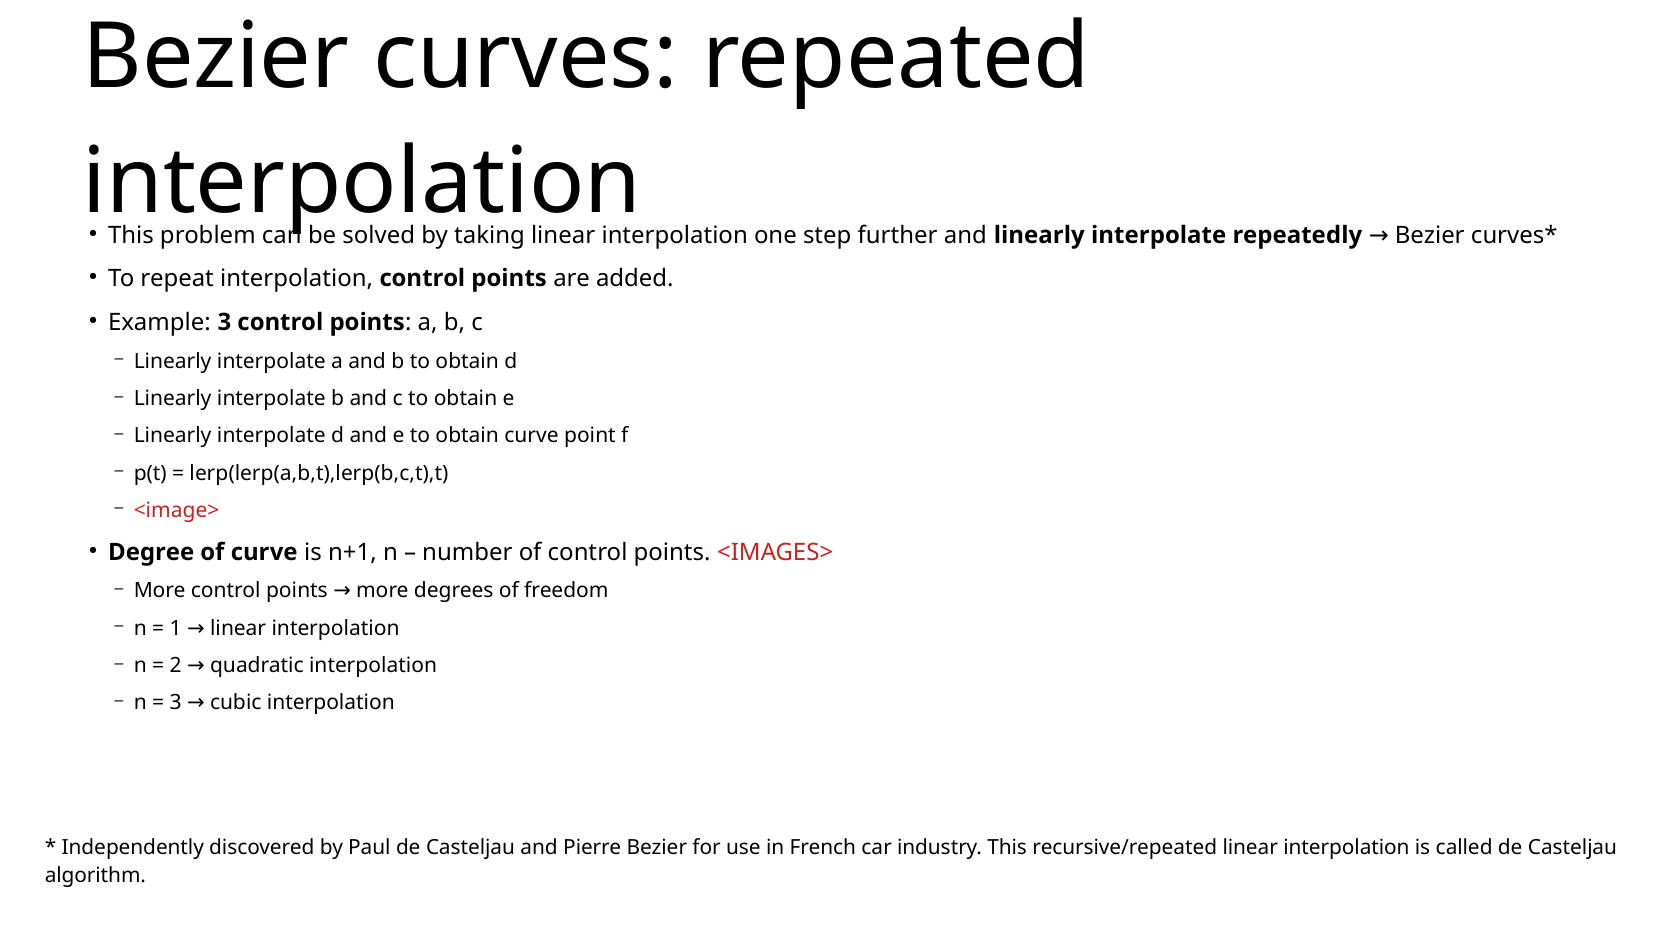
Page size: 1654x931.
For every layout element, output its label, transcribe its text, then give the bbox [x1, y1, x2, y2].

list This problem can be solved by taking linear interpolation one step further and linearly interpolate repeatedly → Bezier curves* To repeat interpolation, control points are added. Example: 3 control points: a, b, c Linearly interpolate a and b to obtain d Linearly interpolate b and c to obtain e Linearly interpolate d and e to obtain curve point f p(t) = lerp(lerp(a,b,t),lerp(b,c,t),t) <image> Degree of curve is n+1, n – number of control points. <IMAGES> More control points → more degrees of freedom n = 1 → linear interpolation n = 2 → quadratic interpolation n = 3 → cubic interpolation [82, 217, 1571, 758]
title Bezier curves: repeated interpolation [82, 37, 1571, 193]
text_box * Independently discovered by Paul de Casteljau and Pierre Bezier for use in French car industry. This recursive/repeated linear interpolation is called de Casteljau algorithm. [30, 825, 1636, 866]
